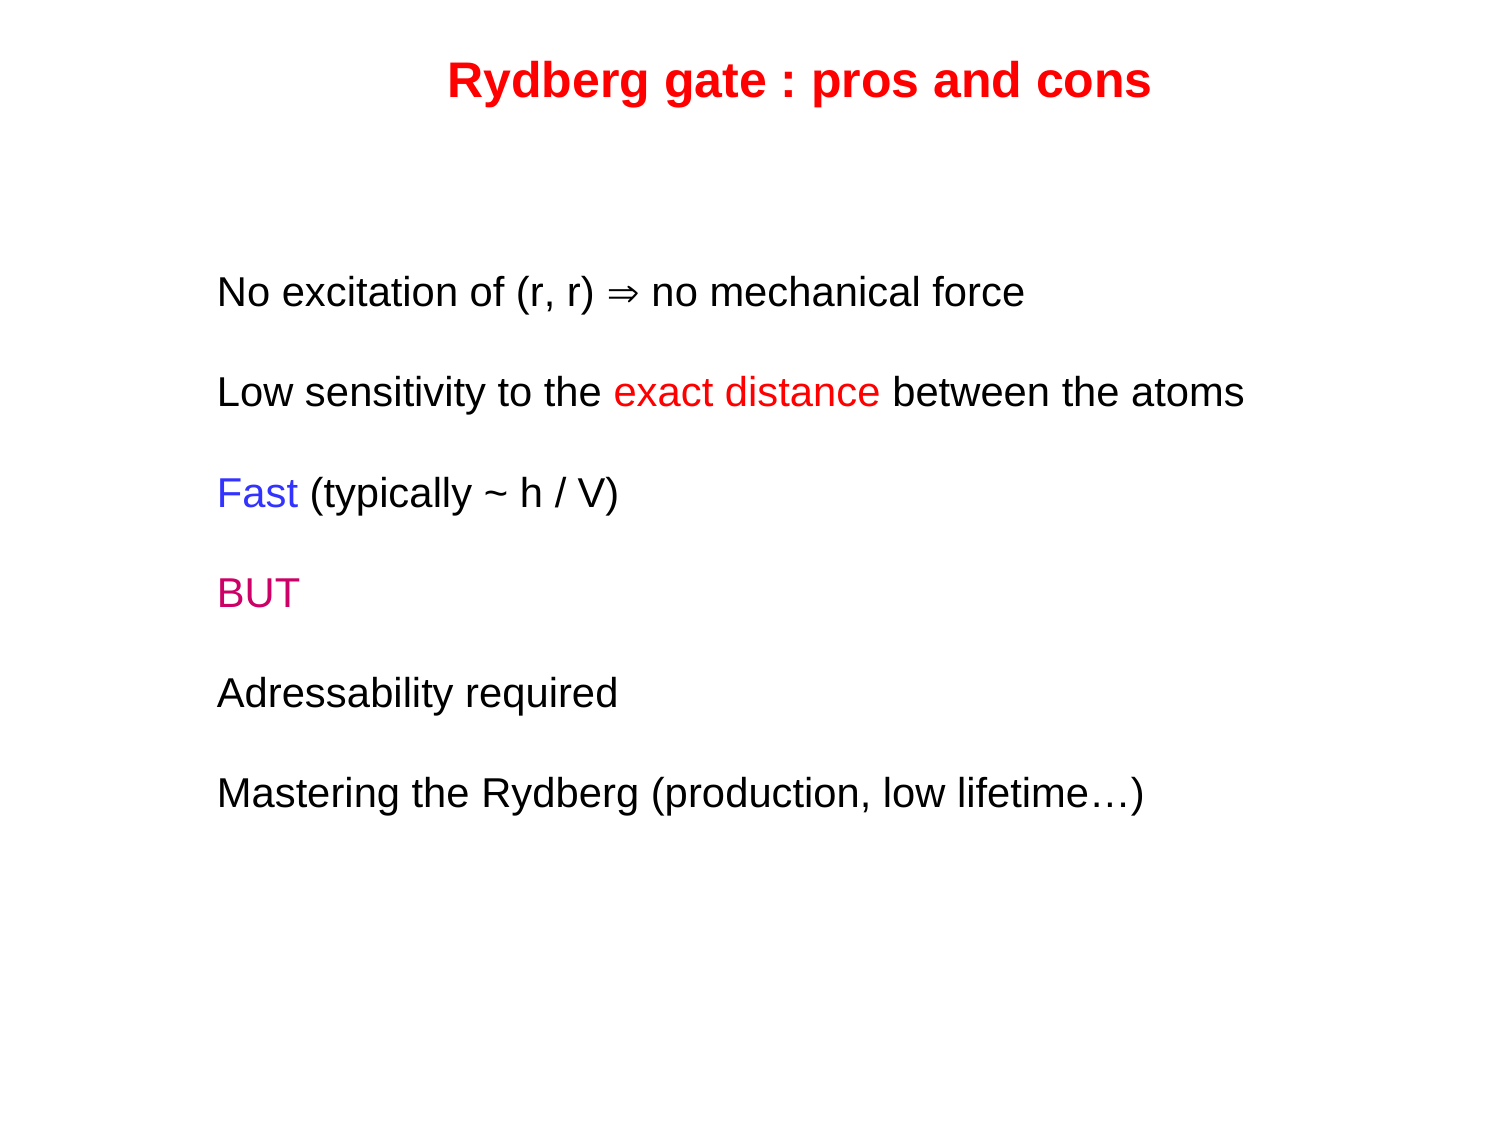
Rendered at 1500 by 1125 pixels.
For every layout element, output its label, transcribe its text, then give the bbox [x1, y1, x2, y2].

text_box Rydberg gate : pros and cons [432, 39, 1169, 116]
text_box No excitation of (r, r)  no mechanical force Low sensitivity to the exact distance between the atoms Fast (typically ~ h / V) BUT Adressability required Mastering the Rydberg (production, low lifetime…) [202, 257, 1261, 824]
